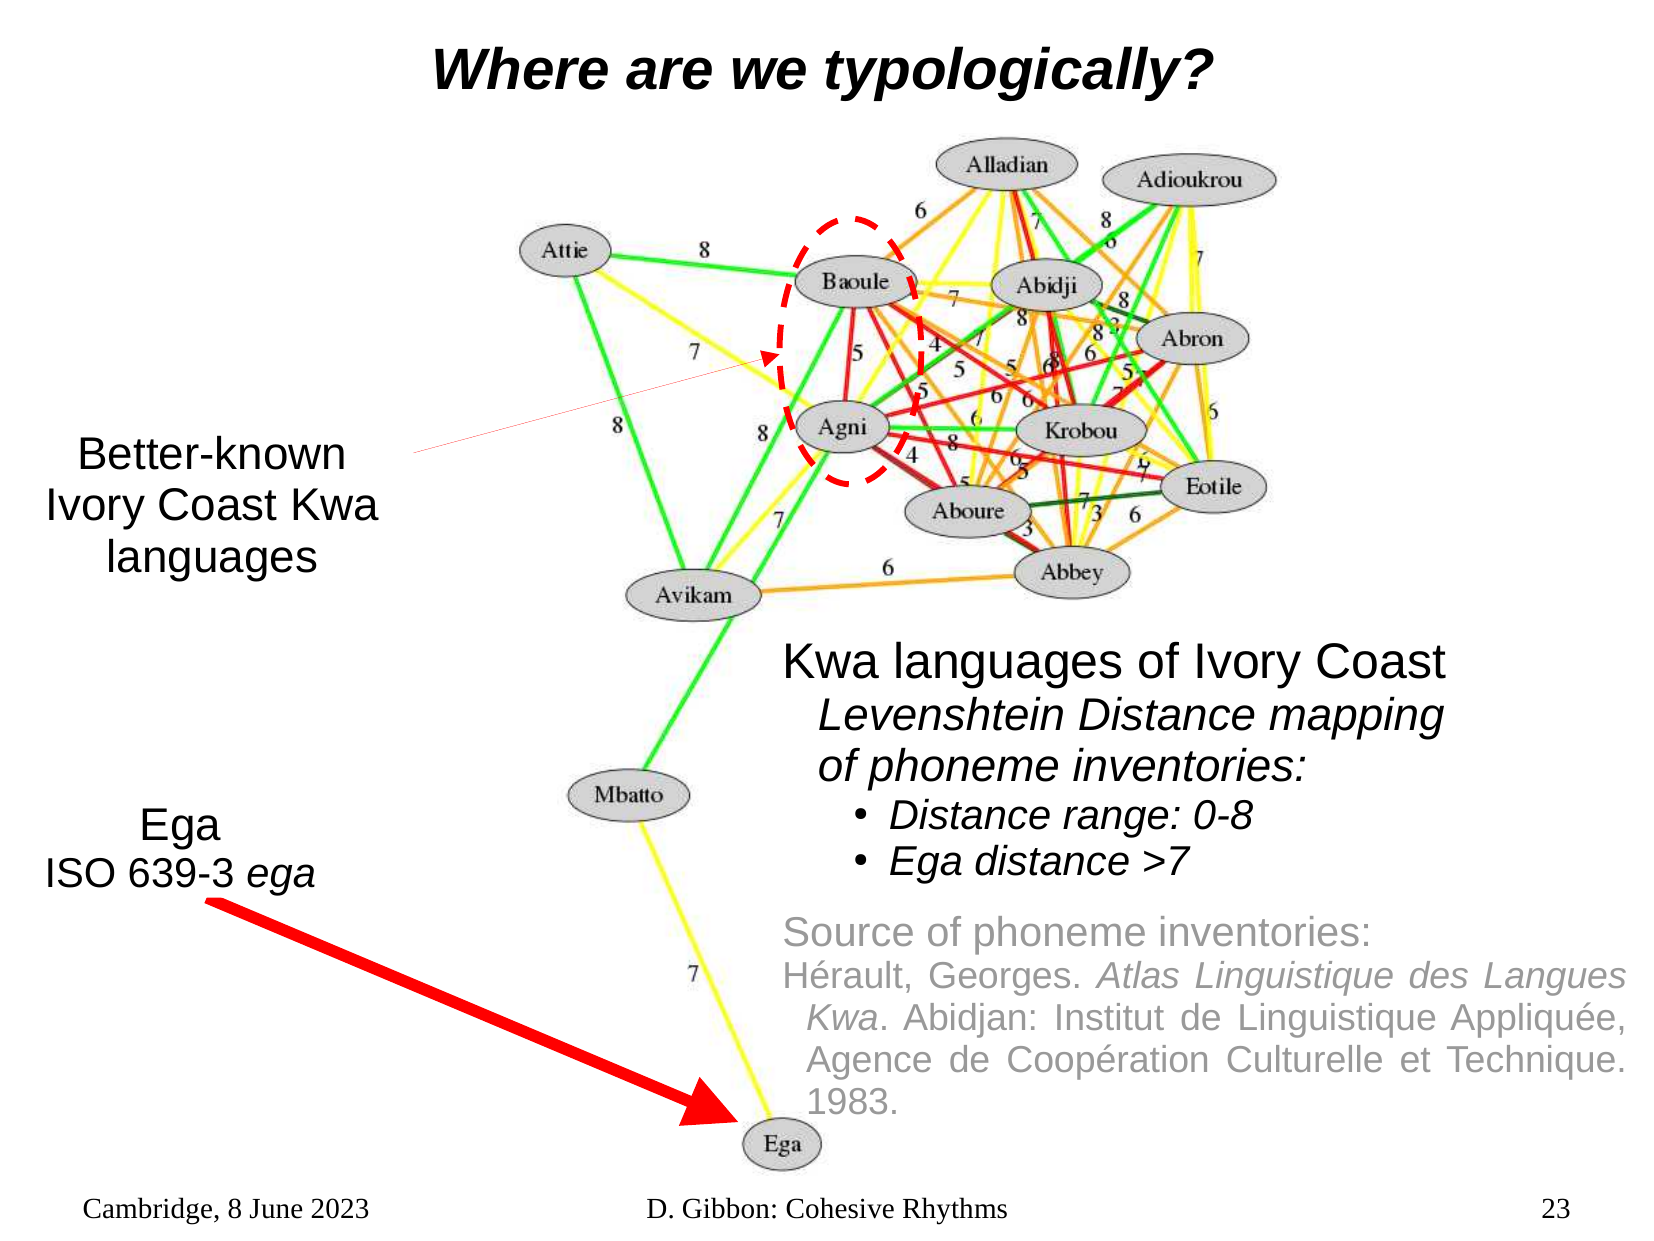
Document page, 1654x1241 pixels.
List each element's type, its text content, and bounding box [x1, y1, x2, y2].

text_box Ega ISO 639-3 ega [5, 797, 355, 898]
title Where are we typologically? [11, 19, 1636, 119]
picture [514, 133, 1282, 1176]
text_box Kwa languages of Ivory Coast Levenshtein Distance mapping of phoneme inventories: Distance range: 0-8 Ega distance >7 Source of phoneme inventories: Hérault, Georges. Atlas Linguistique des Langues Kwa. Abidjan: Institut de Linguistique Appliquée, Agence de Coopération Culturelle et Technique. 1983. [767, 625, 1642, 1140]
text_box Better-known Ivory Coast Kwa languages [11, 401, 414, 609]
